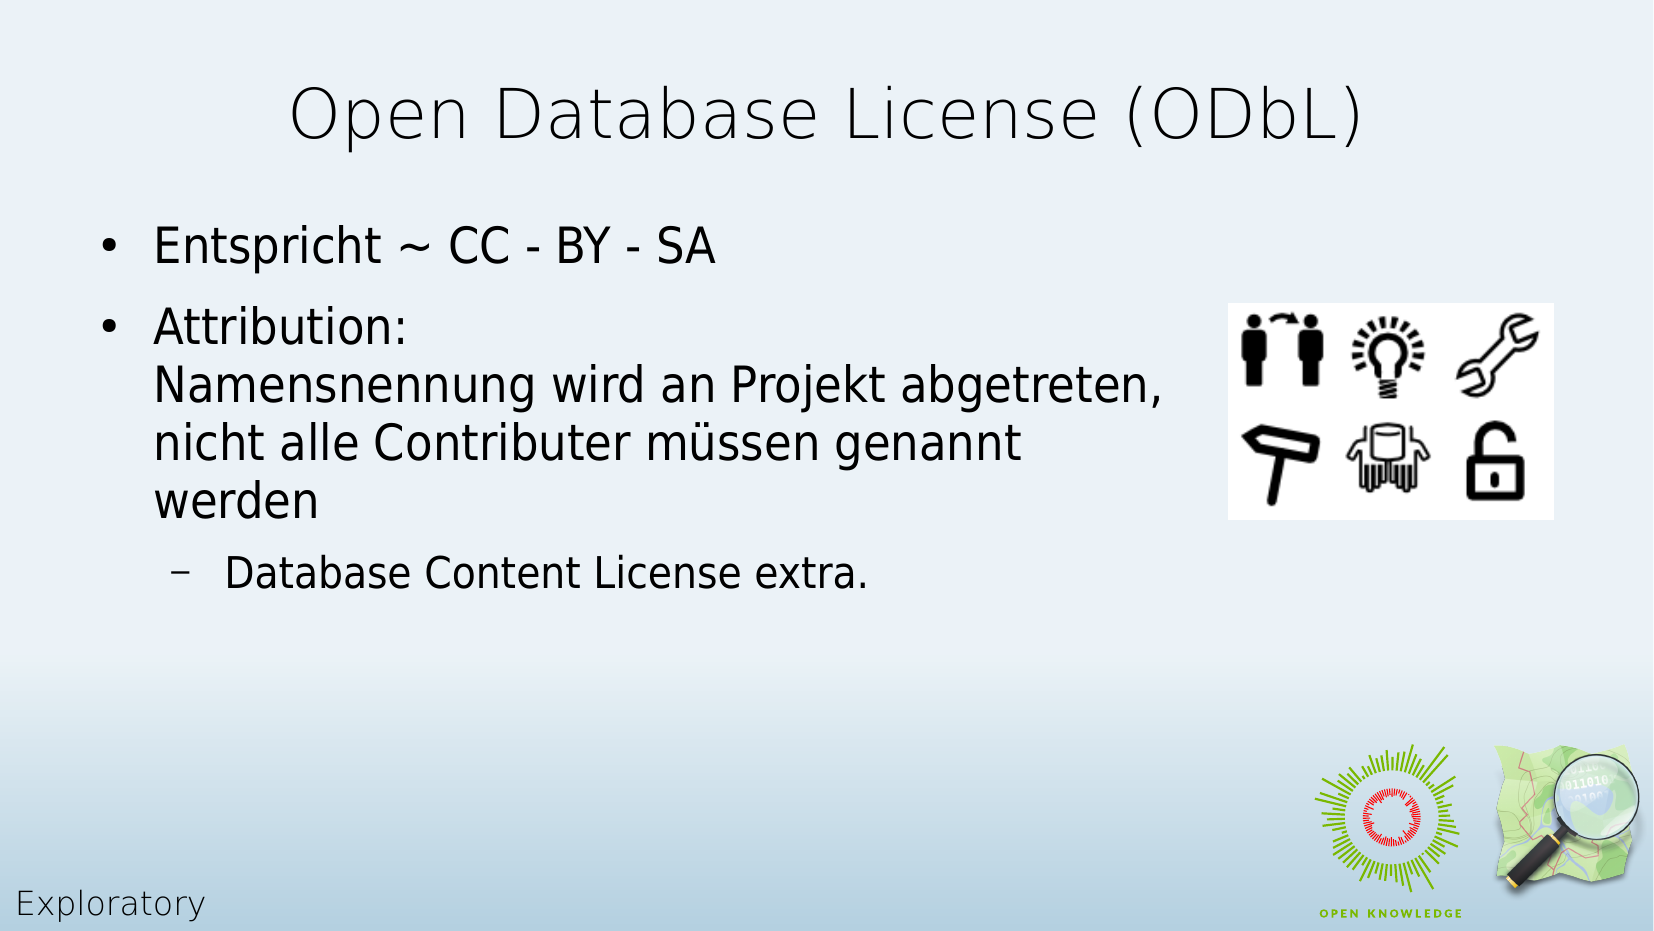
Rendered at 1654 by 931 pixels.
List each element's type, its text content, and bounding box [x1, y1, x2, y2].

title Open Database License (ODbL) [82, 37, 1571, 193]
picture [1311, 740, 1465, 922]
picture [1228, 303, 1554, 520]
picture [1488, 744, 1647, 903]
list Entspricht ~ CC - BY - SA Attribution: Namensnennung wird an Projekt abgetreten, nicht alle Contributer müssen genannt werden Database Content License extra. [82, 217, 1170, 851]
